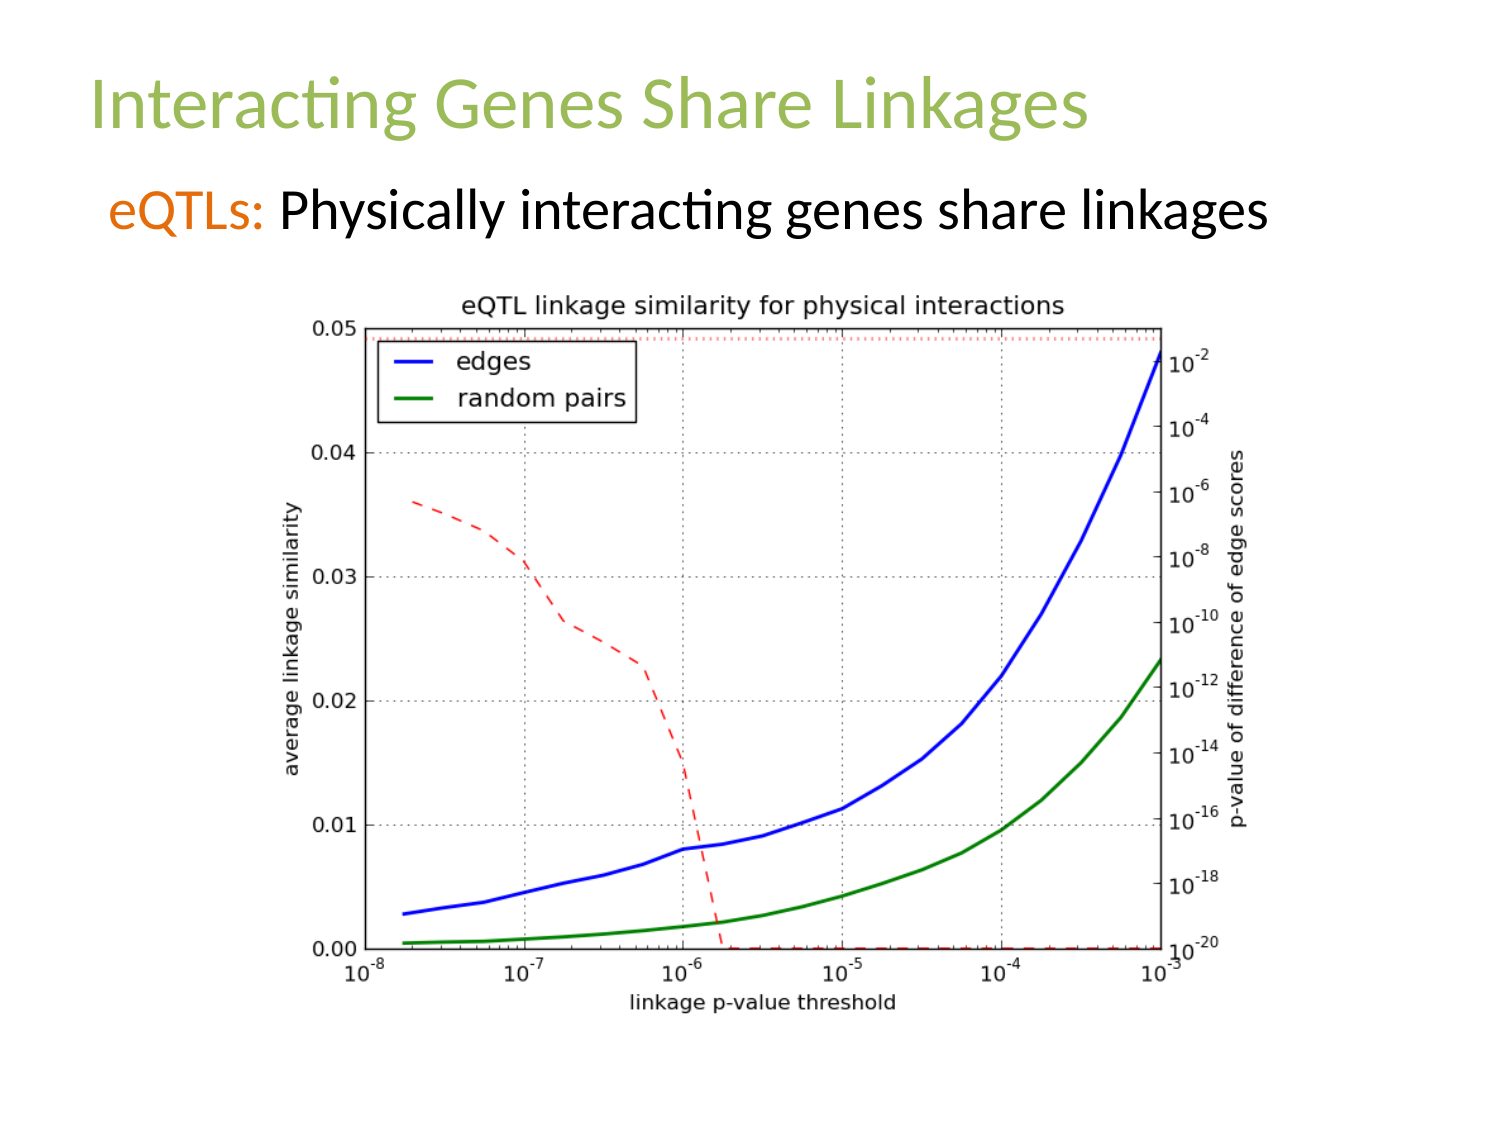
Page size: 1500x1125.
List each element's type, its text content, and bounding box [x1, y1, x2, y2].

text_box Interacting Genes Share Linkages [74, 45, 1425, 153]
text_box eQTLs: Physically interacting genes share linkages [93, 164, 1418, 1055]
